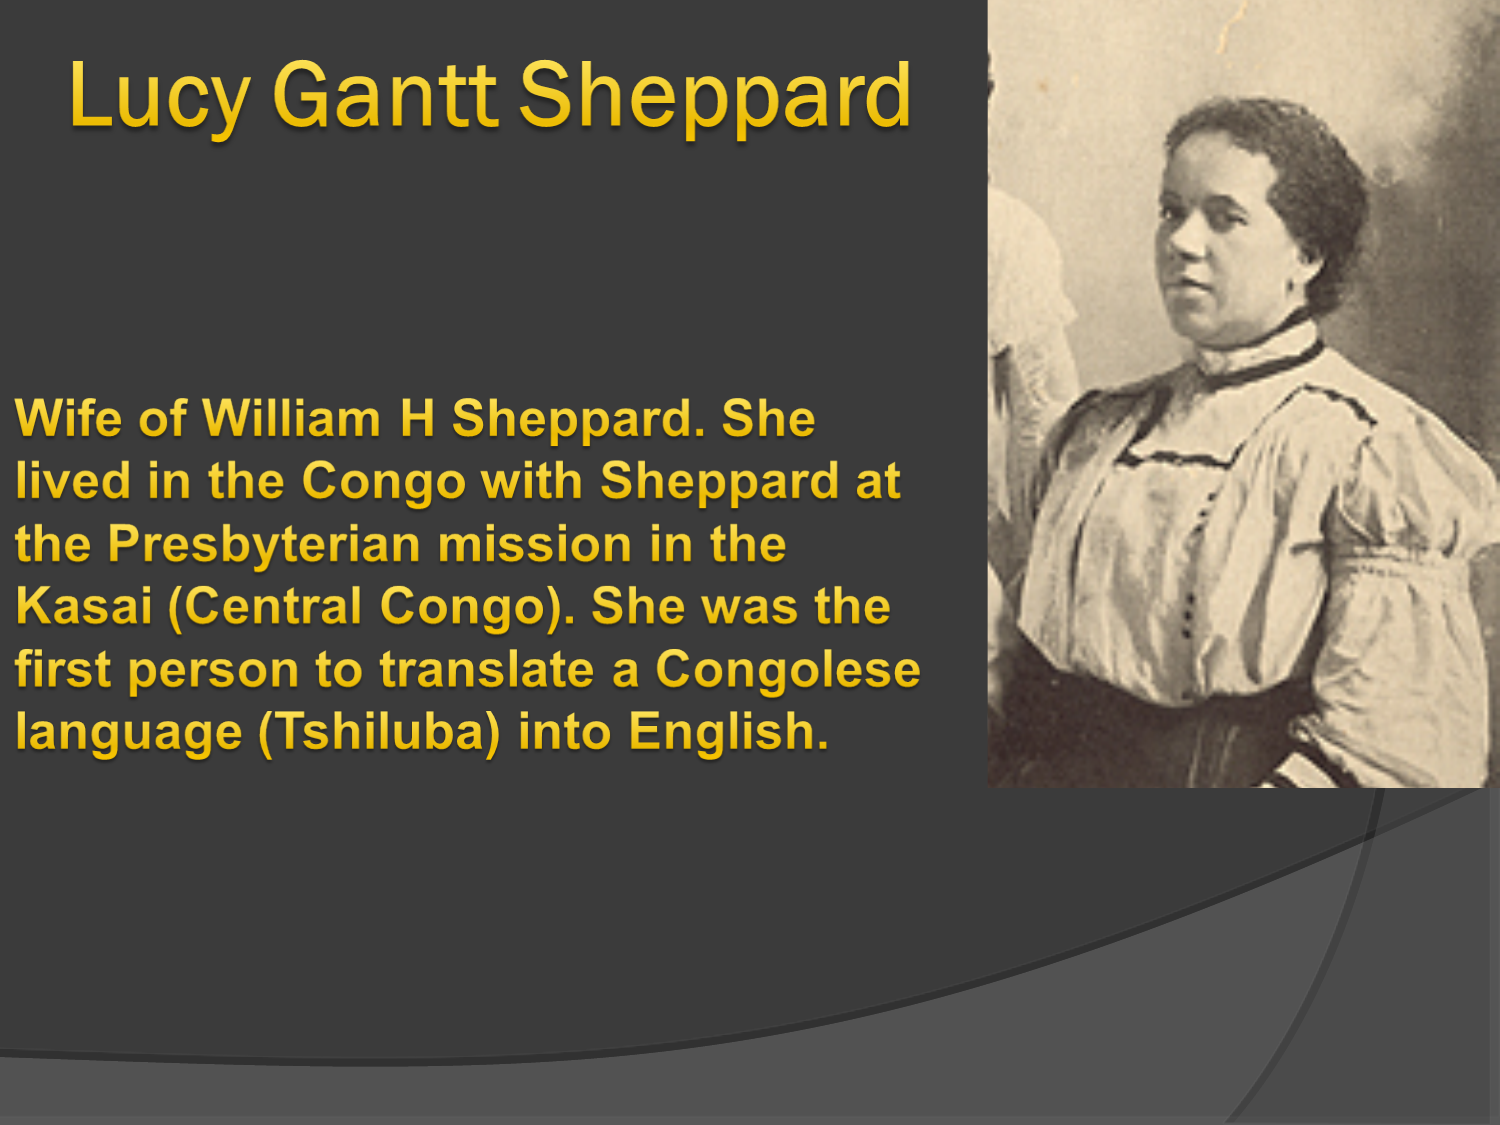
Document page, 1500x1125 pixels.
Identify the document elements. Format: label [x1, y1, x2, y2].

picture [987, 0, 1500, 788]
picture [0, 2, 979, 773]
